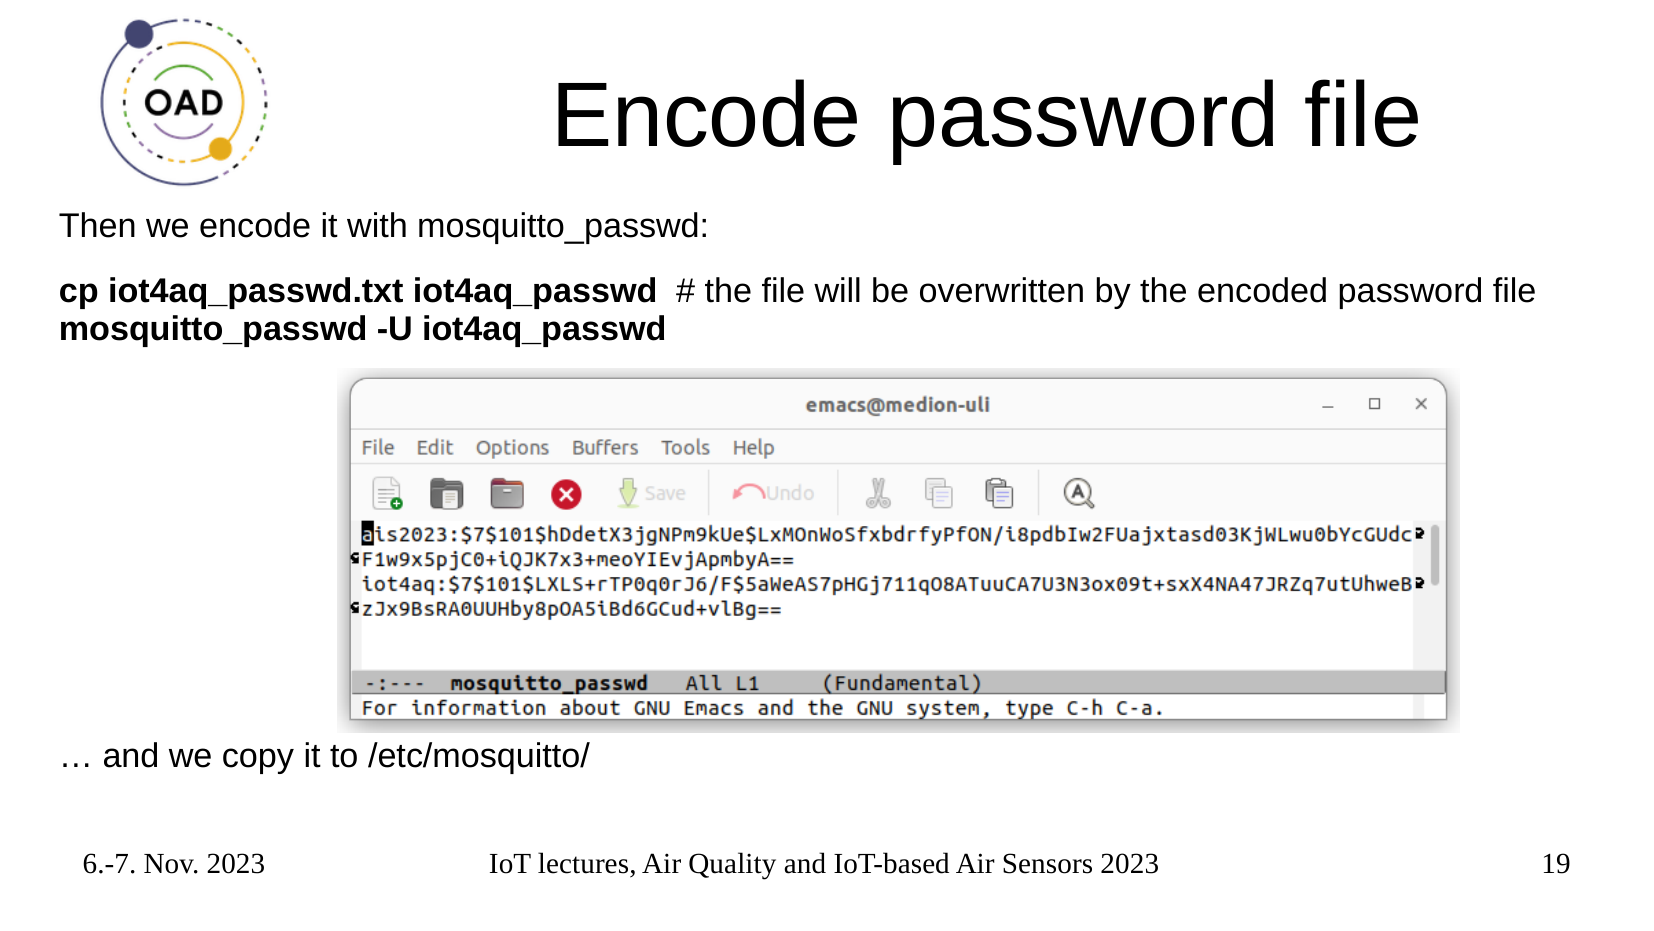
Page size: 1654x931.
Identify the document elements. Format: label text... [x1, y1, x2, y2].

picture [337, 368, 1460, 733]
title Encode password file [403, 37, 1571, 193]
picture [59, 4, 303, 206]
list Then we encode it with mosquitto_passwd: cp iot4aq_passwd.txt iot4aq_passwd # the file will be overwritten by the encoded password file mosquitto_passwd -U iot4aq_passwd … and we copy it to /etc/mosquitto/ [59, 206, 1548, 787]
